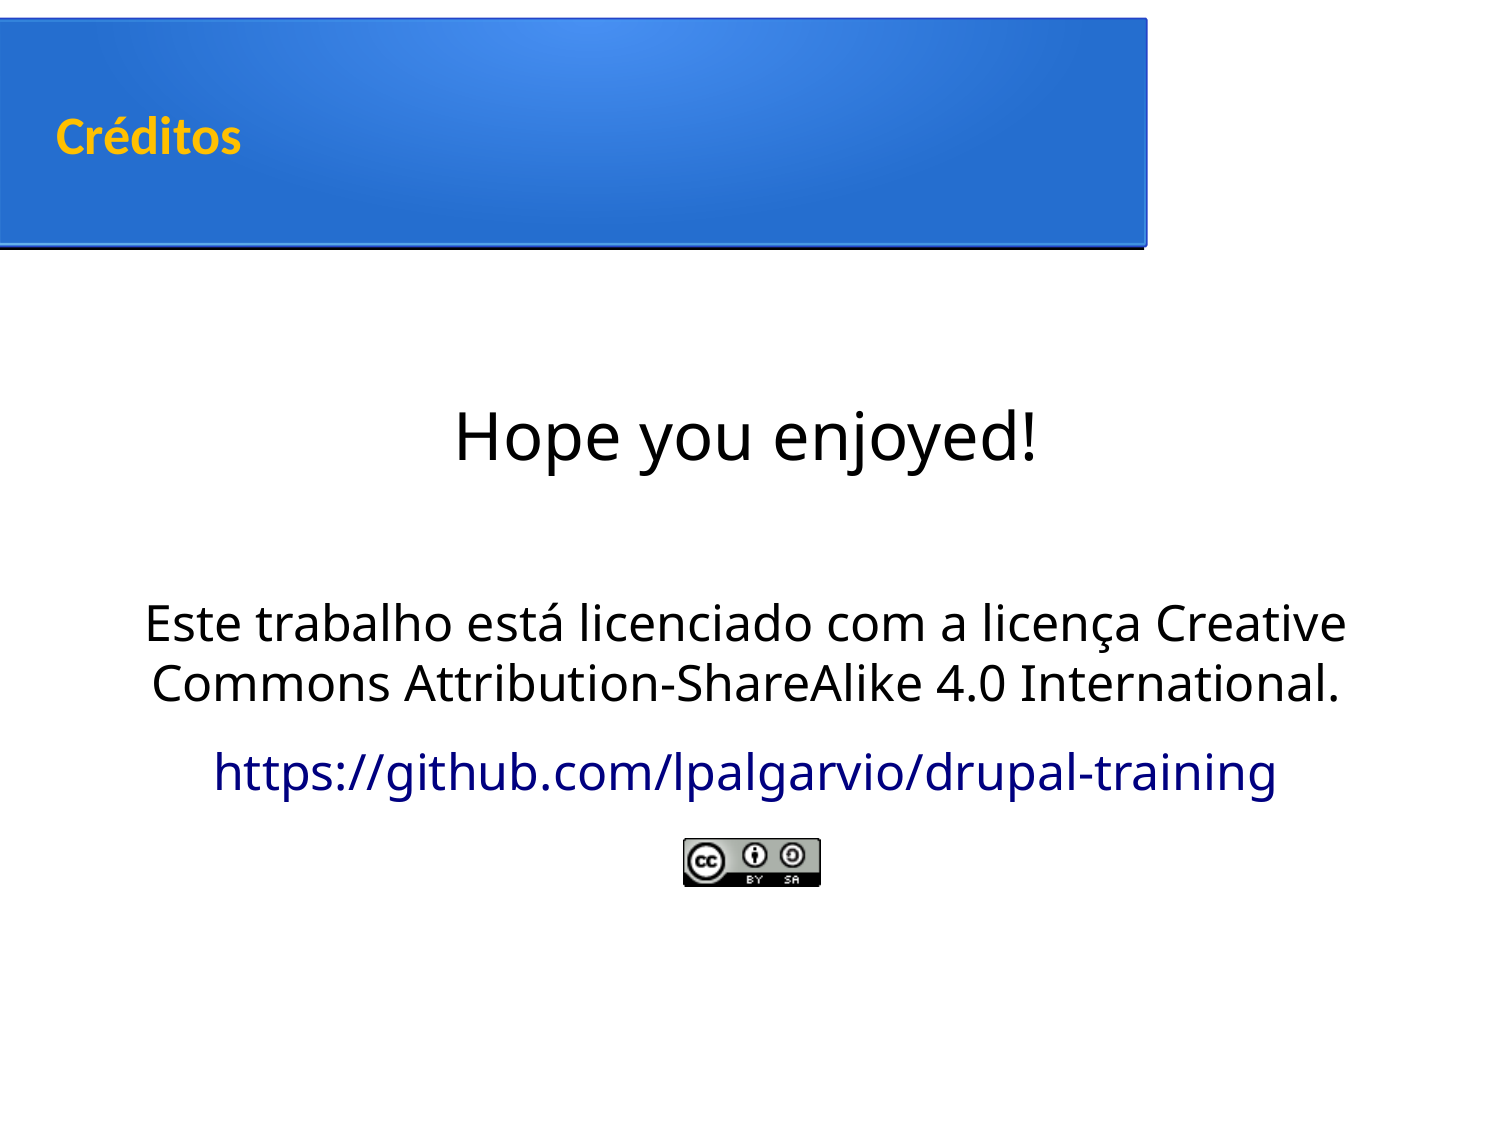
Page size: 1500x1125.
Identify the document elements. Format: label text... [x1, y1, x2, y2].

picture [683, 838, 821, 887]
list Créditos [41, 41, 1111, 225]
list Hope you enjoyed! Este trabalho está licenciado com a licença Creative Commons Attribution-ShareAlike 4.0 International. https://github.com/lpalgarvio/drupal-training [39, 326, 1453, 966]
